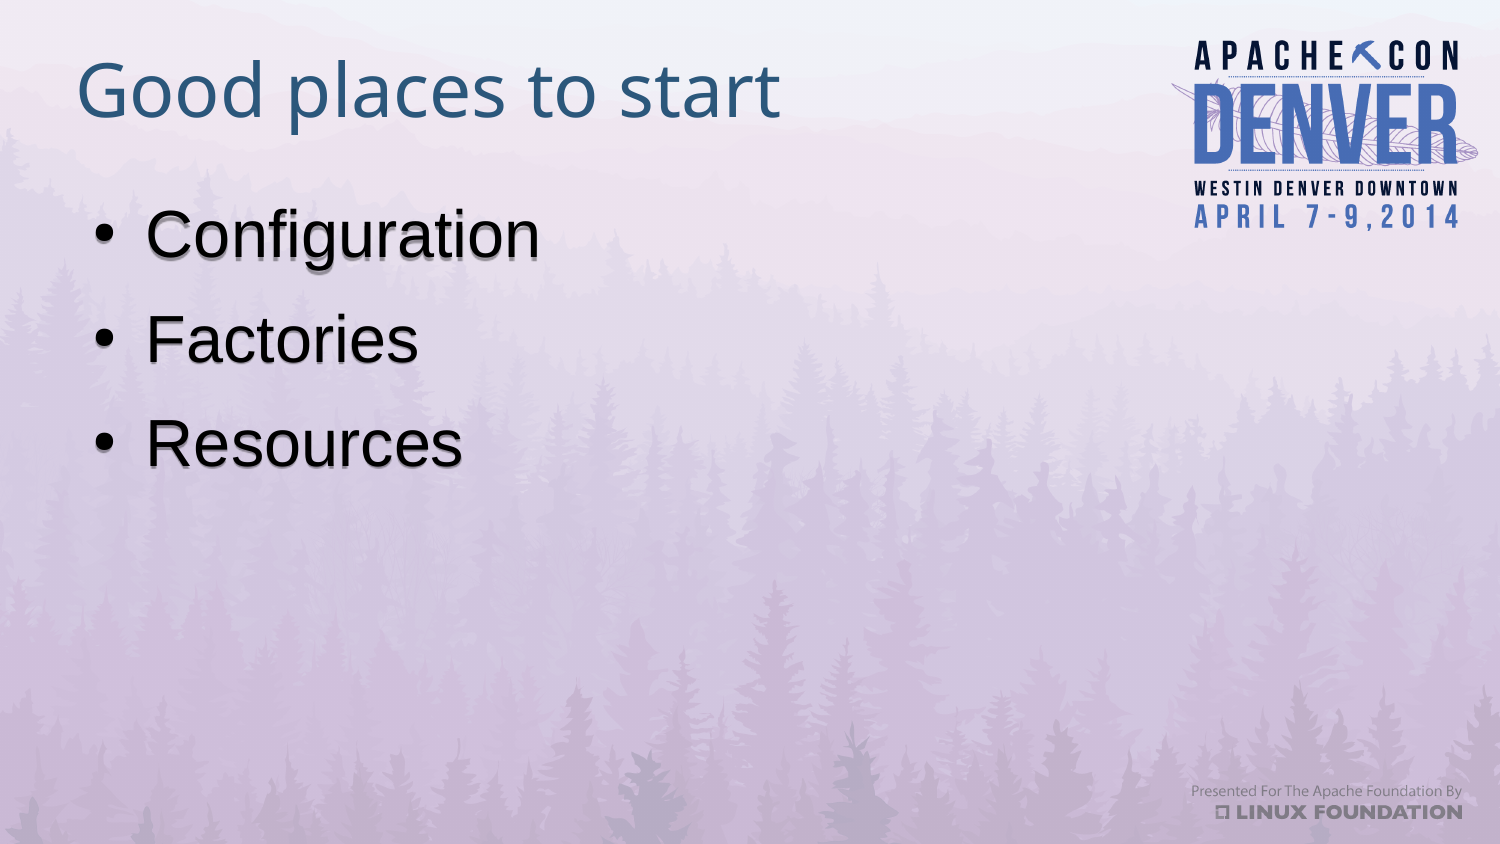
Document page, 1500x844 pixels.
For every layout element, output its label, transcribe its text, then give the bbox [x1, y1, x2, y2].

picture [0, 0, 1500, 844]
text_box Good places to start [60, 35, 1111, 136]
list Configuration Factories Resources [75, 197, 1425, 755]
